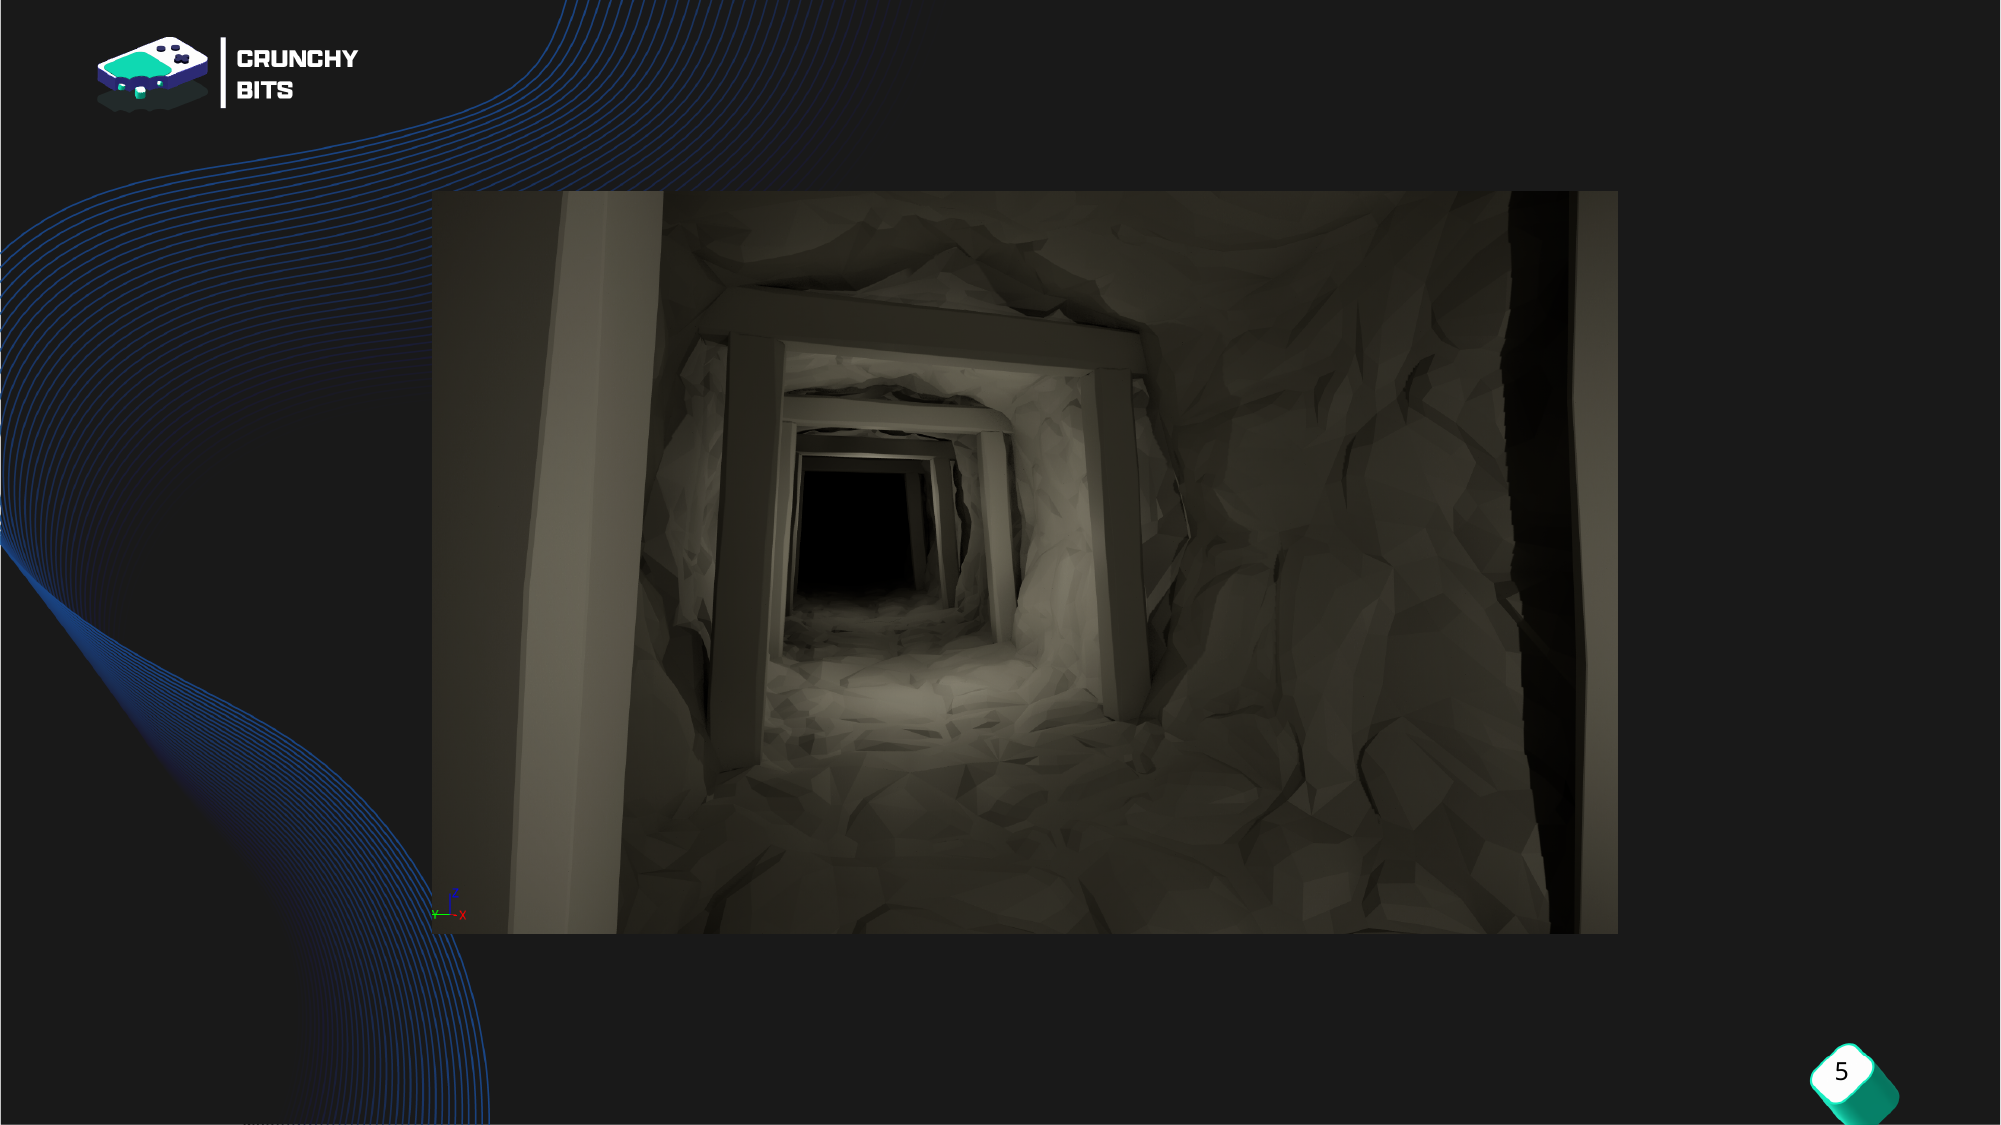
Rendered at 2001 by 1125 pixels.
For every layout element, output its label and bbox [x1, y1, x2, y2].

text_box [1789, 1042, 1894, 1103]
picture [432, 191, 1618, 934]
